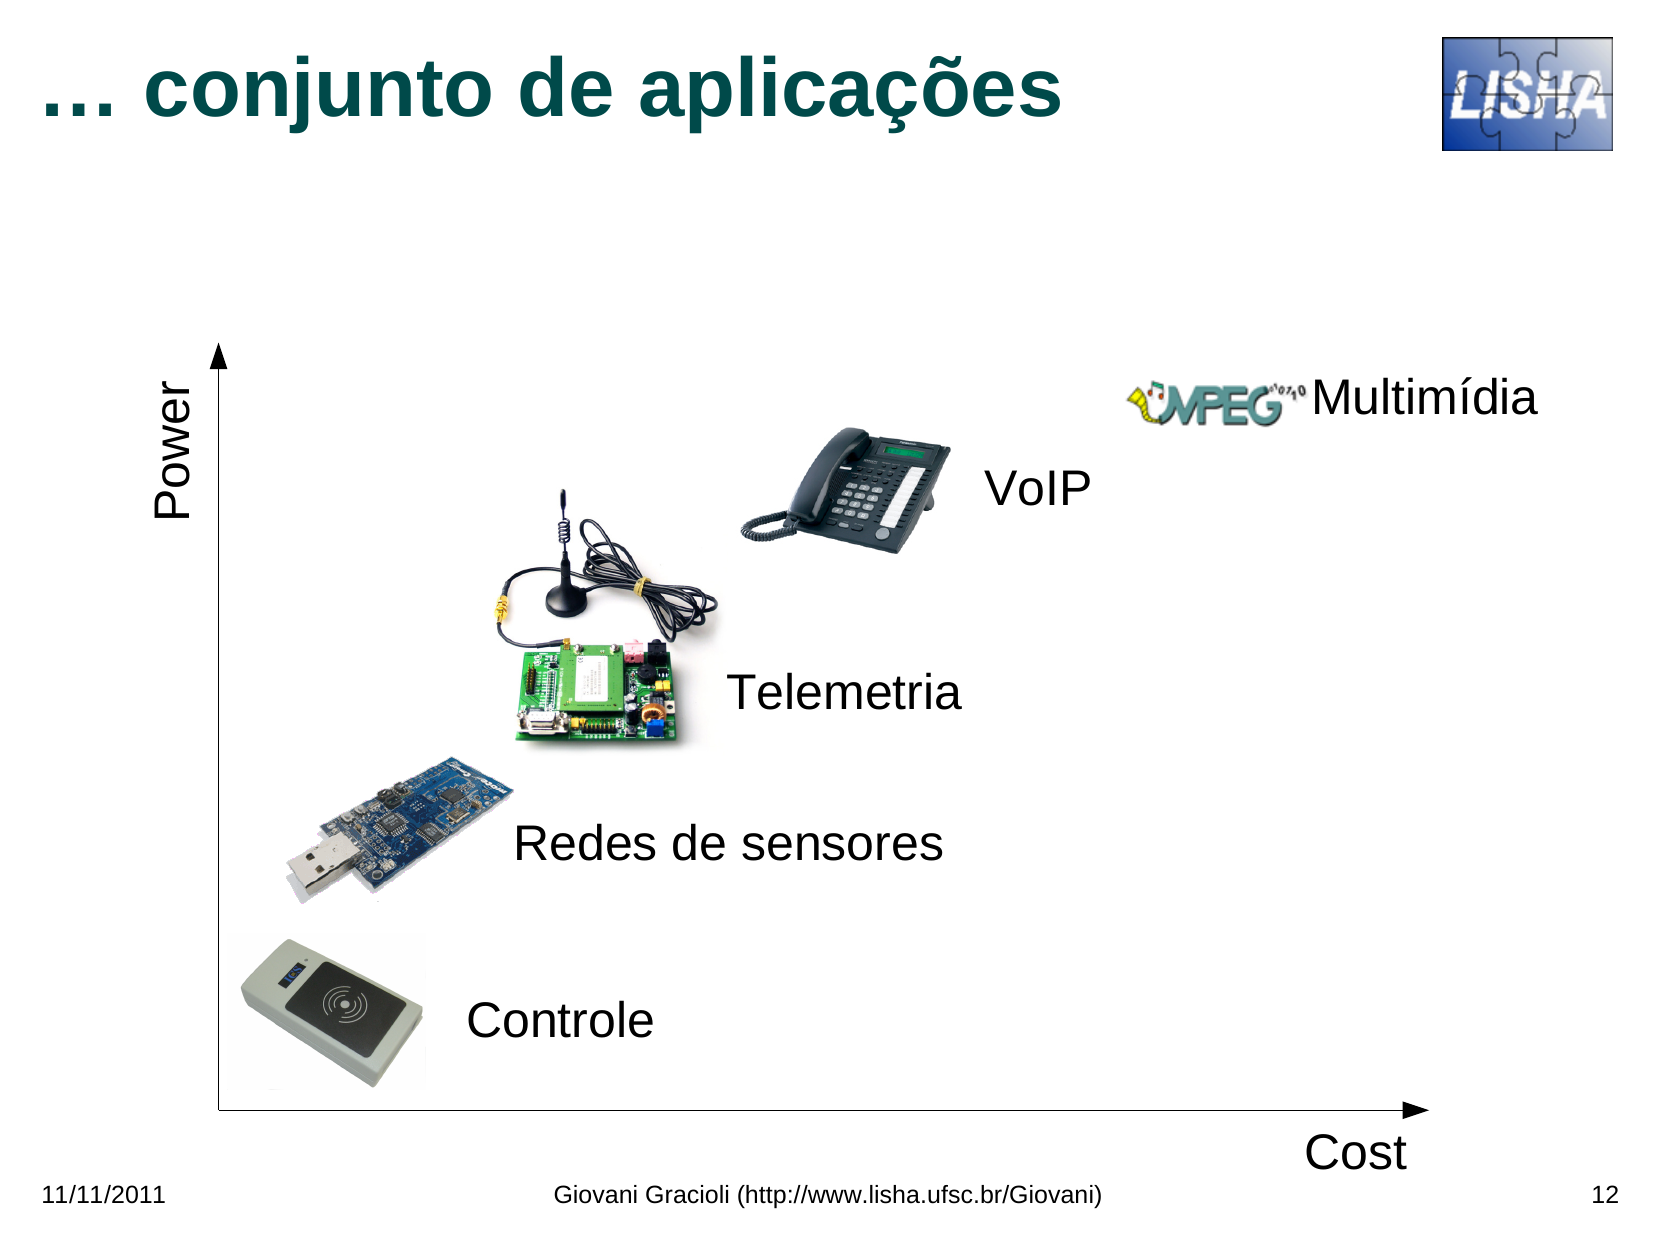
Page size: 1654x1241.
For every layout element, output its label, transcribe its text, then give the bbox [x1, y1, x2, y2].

text_box Cost [1304, 1112, 1408, 1192]
picture [1442, 37, 1613, 151]
text_box Redes de sensores [514, 814, 945, 871]
picture [1123, 376, 1312, 432]
picture [285, 483, 728, 904]
text_box VoIP [984, 460, 1091, 517]
picture [735, 401, 957, 579]
text_box Power [144, 381, 201, 523]
title … conjunto de aplicações [37, 37, 1426, 151]
picture [227, 933, 426, 1090]
text_box Multimídia [1311, 369, 1539, 425]
text_box Controle [466, 992, 656, 1048]
text_box Telemetria [726, 664, 958, 721]
